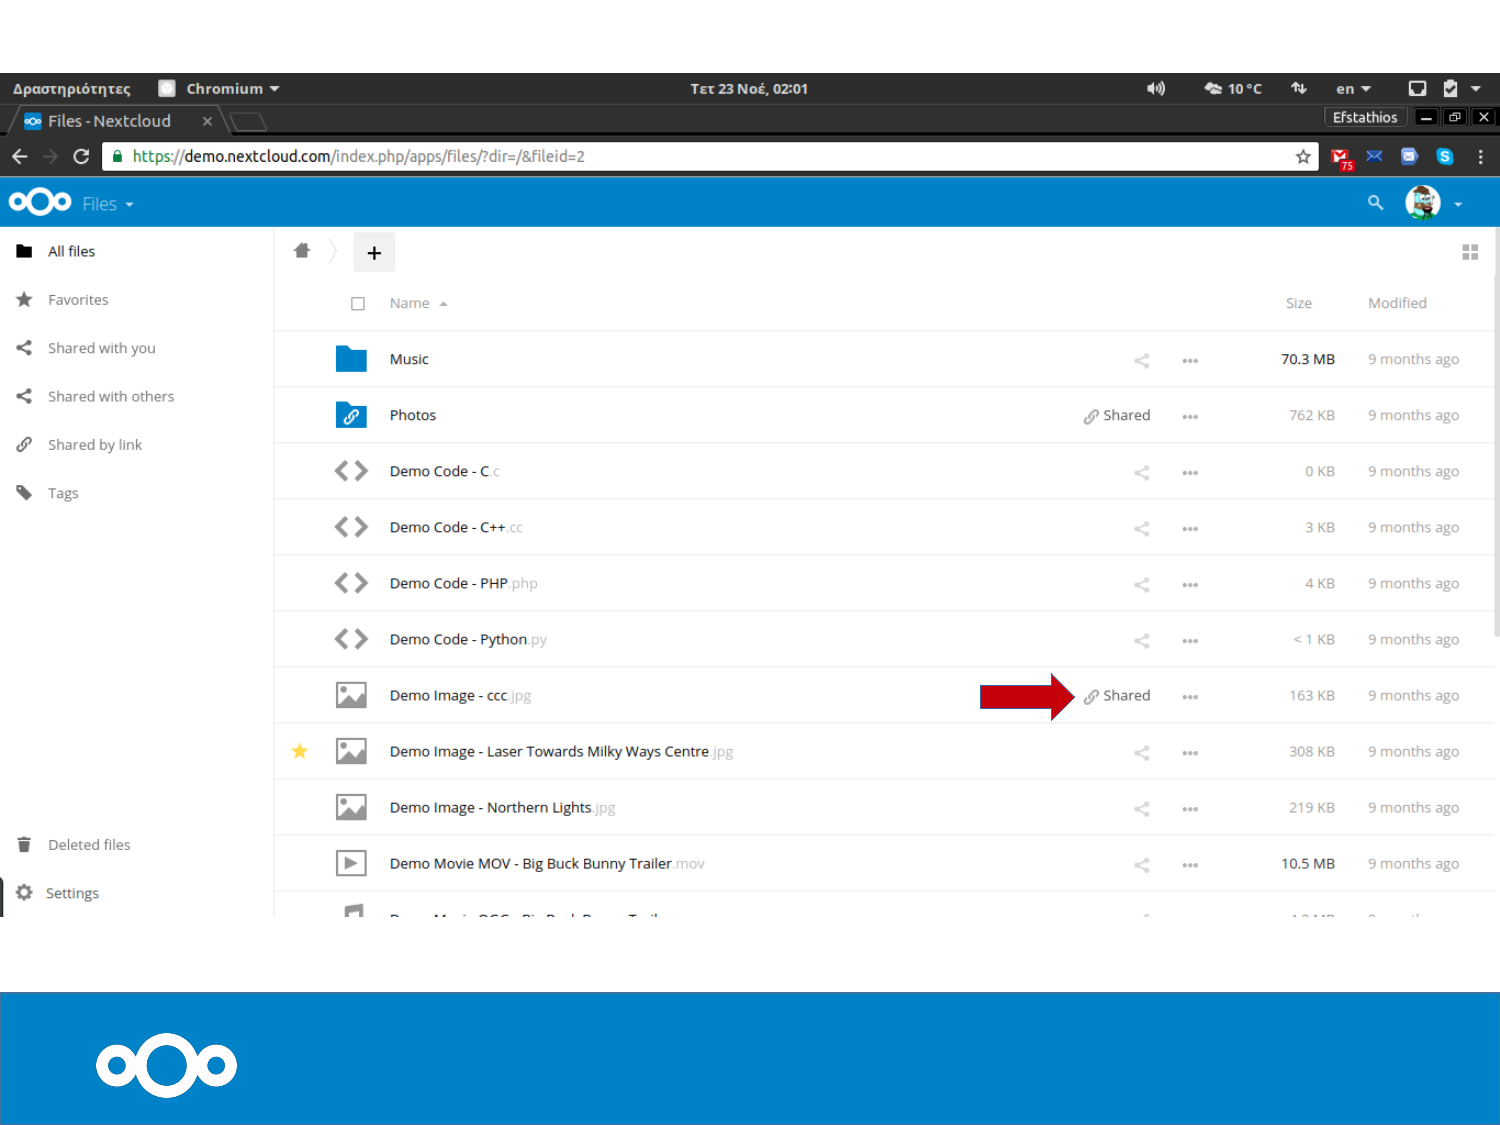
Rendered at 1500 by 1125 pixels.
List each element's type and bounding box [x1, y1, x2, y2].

text_box [980, 673, 1075, 721]
picture [0, 73, 1500, 917]
picture [96, 1033, 237, 1098]
